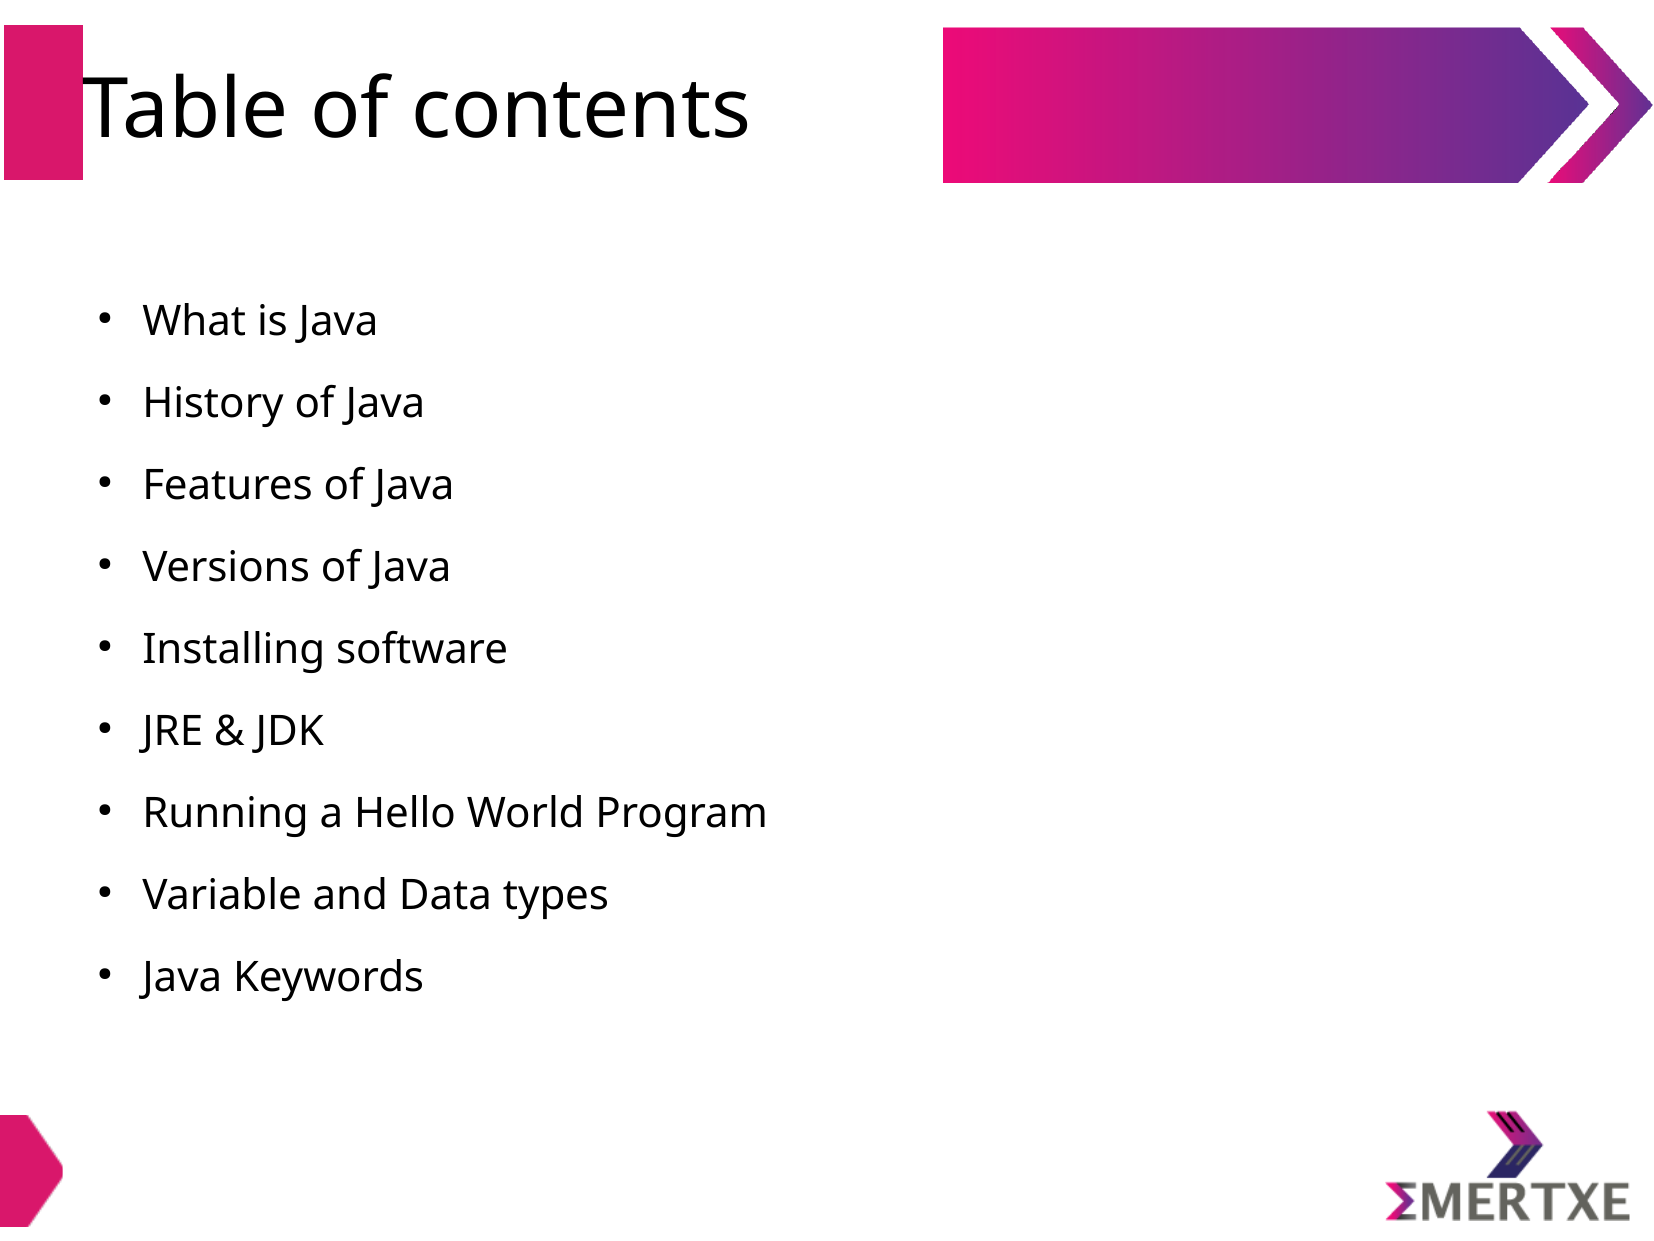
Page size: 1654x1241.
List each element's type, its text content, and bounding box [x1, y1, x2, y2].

title Table of contents [82, 2, 1571, 210]
list What is Java History of Java Features of Java Versions of Java Installing software JRE & JDK Running a Hello World Program Variable and Data types Java Keywords [82, 290, 1571, 1010]
picture [1385, 1107, 1631, 1221]
picture [1571, 27, 1653, 183]
